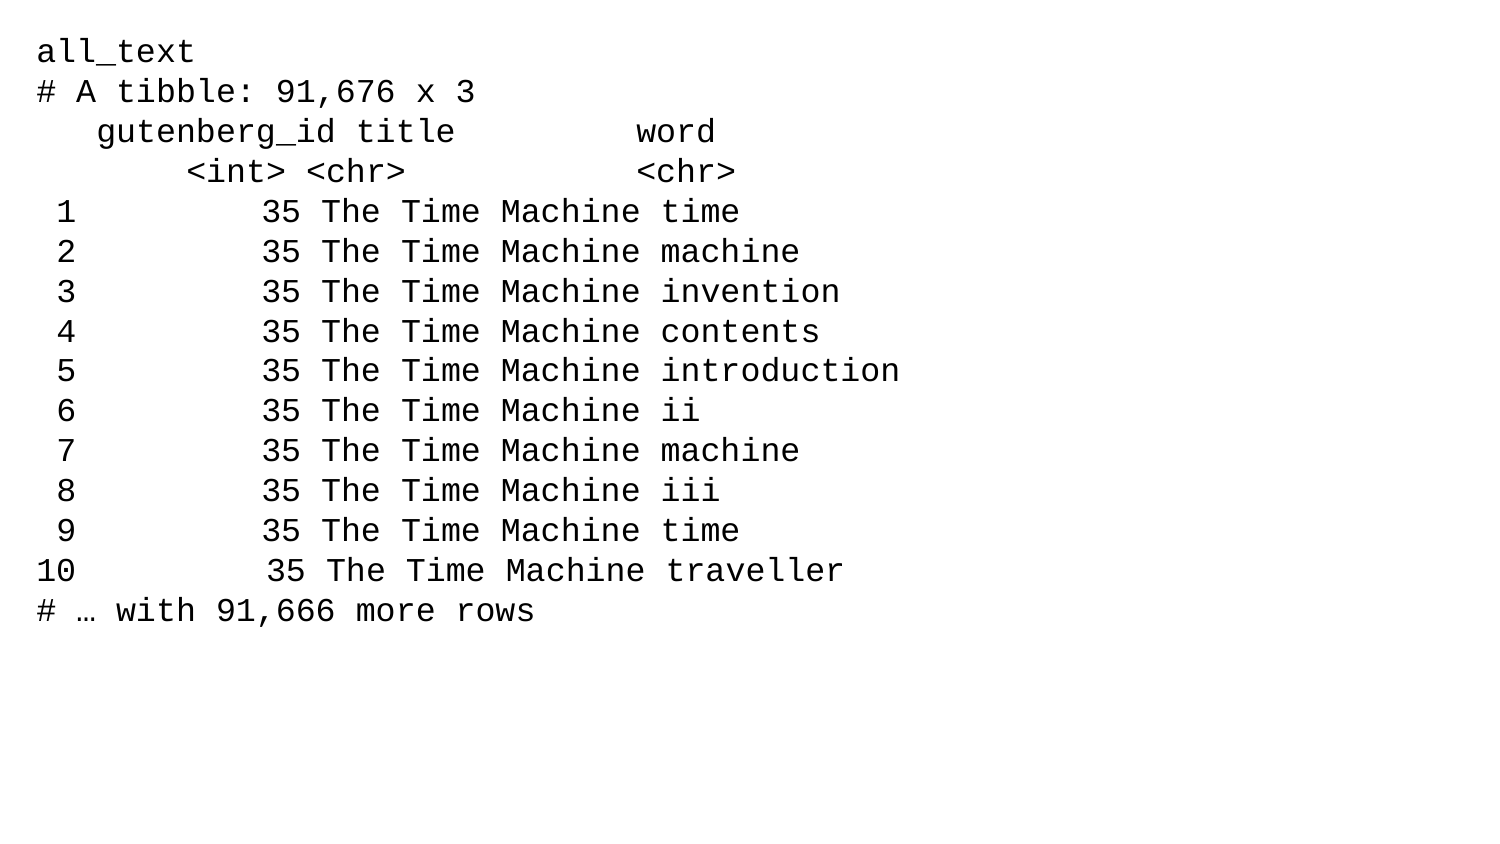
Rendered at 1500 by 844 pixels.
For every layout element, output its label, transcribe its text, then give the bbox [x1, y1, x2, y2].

text_box all_text # A tibble: 91,676 x 3 gutenberg_id title word <int> <chr> <chr> 1 35 The Time Machine time 2 35 The Time Machine machine 3 35 The Time Machine invention 4 35 The Time Machine contents 5 35 The Time Machine introduction 6 35 The Time Machine ii 7 35 The Time Machine machine 8 35 The Time Machine iii 9 35 The Time Machine time 10 35 The Time Machine traveller # … with 91,666 more rows [21, 14, 1469, 809]
